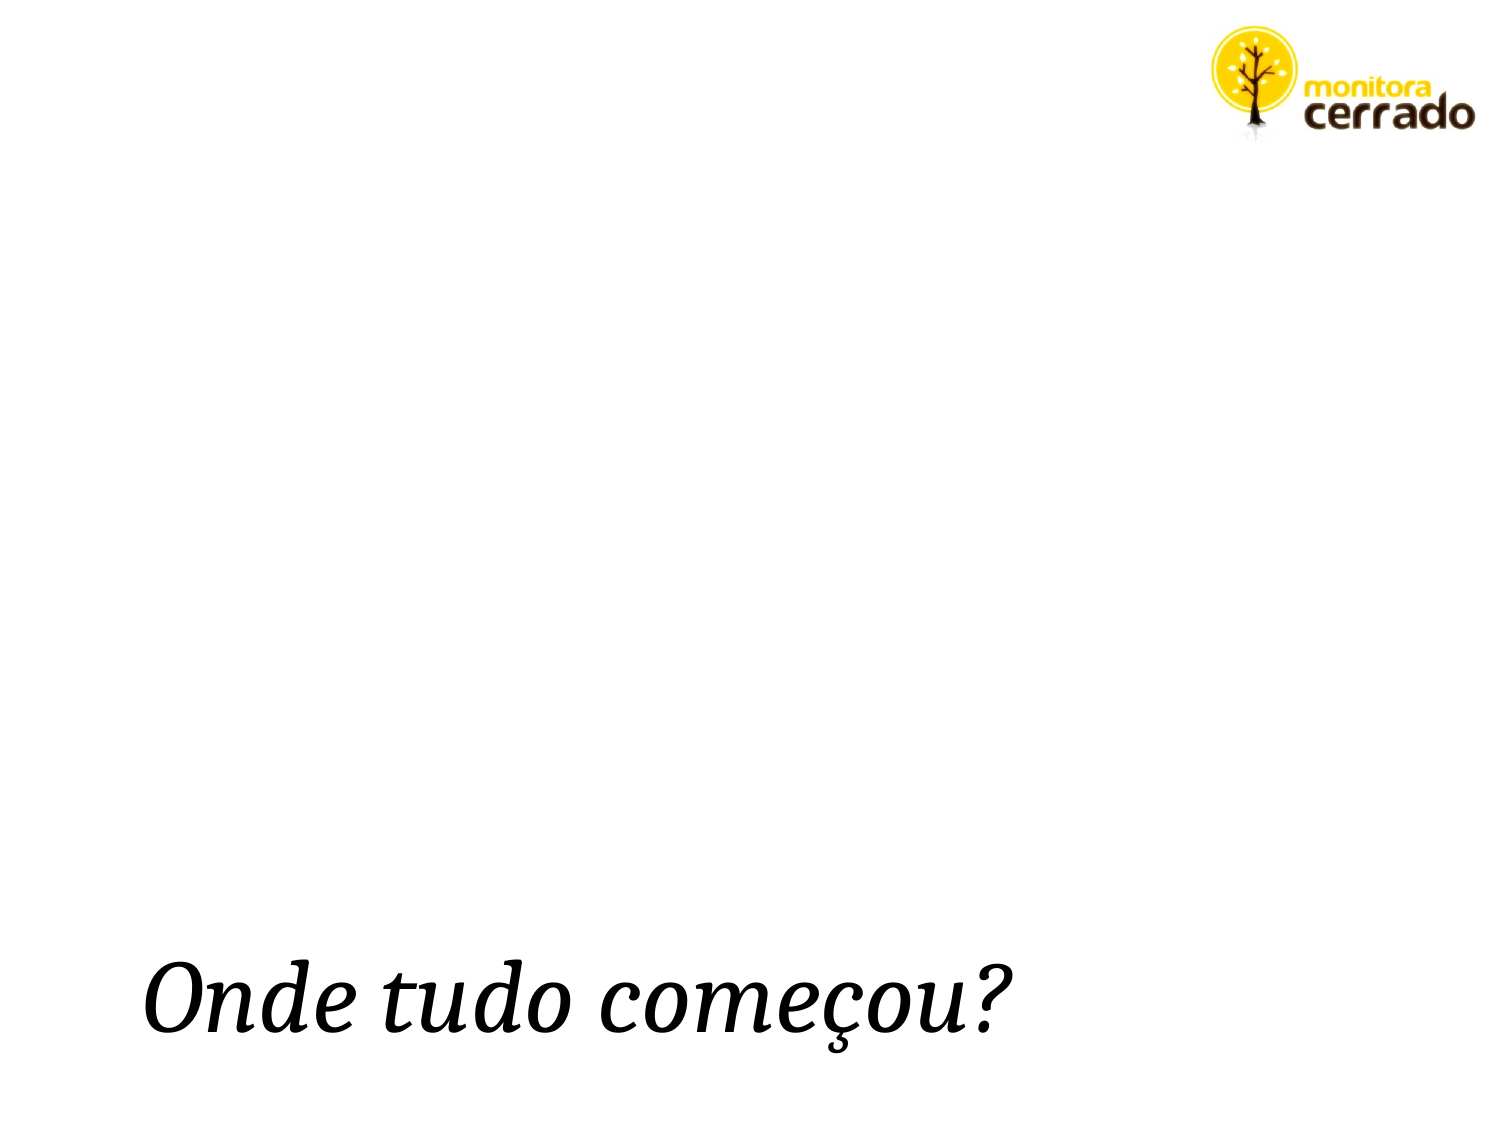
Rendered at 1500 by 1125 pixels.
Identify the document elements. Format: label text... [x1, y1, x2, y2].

picture [1208, 23, 1476, 143]
text_box Onde tudo começou? [127, 921, 1028, 1061]
